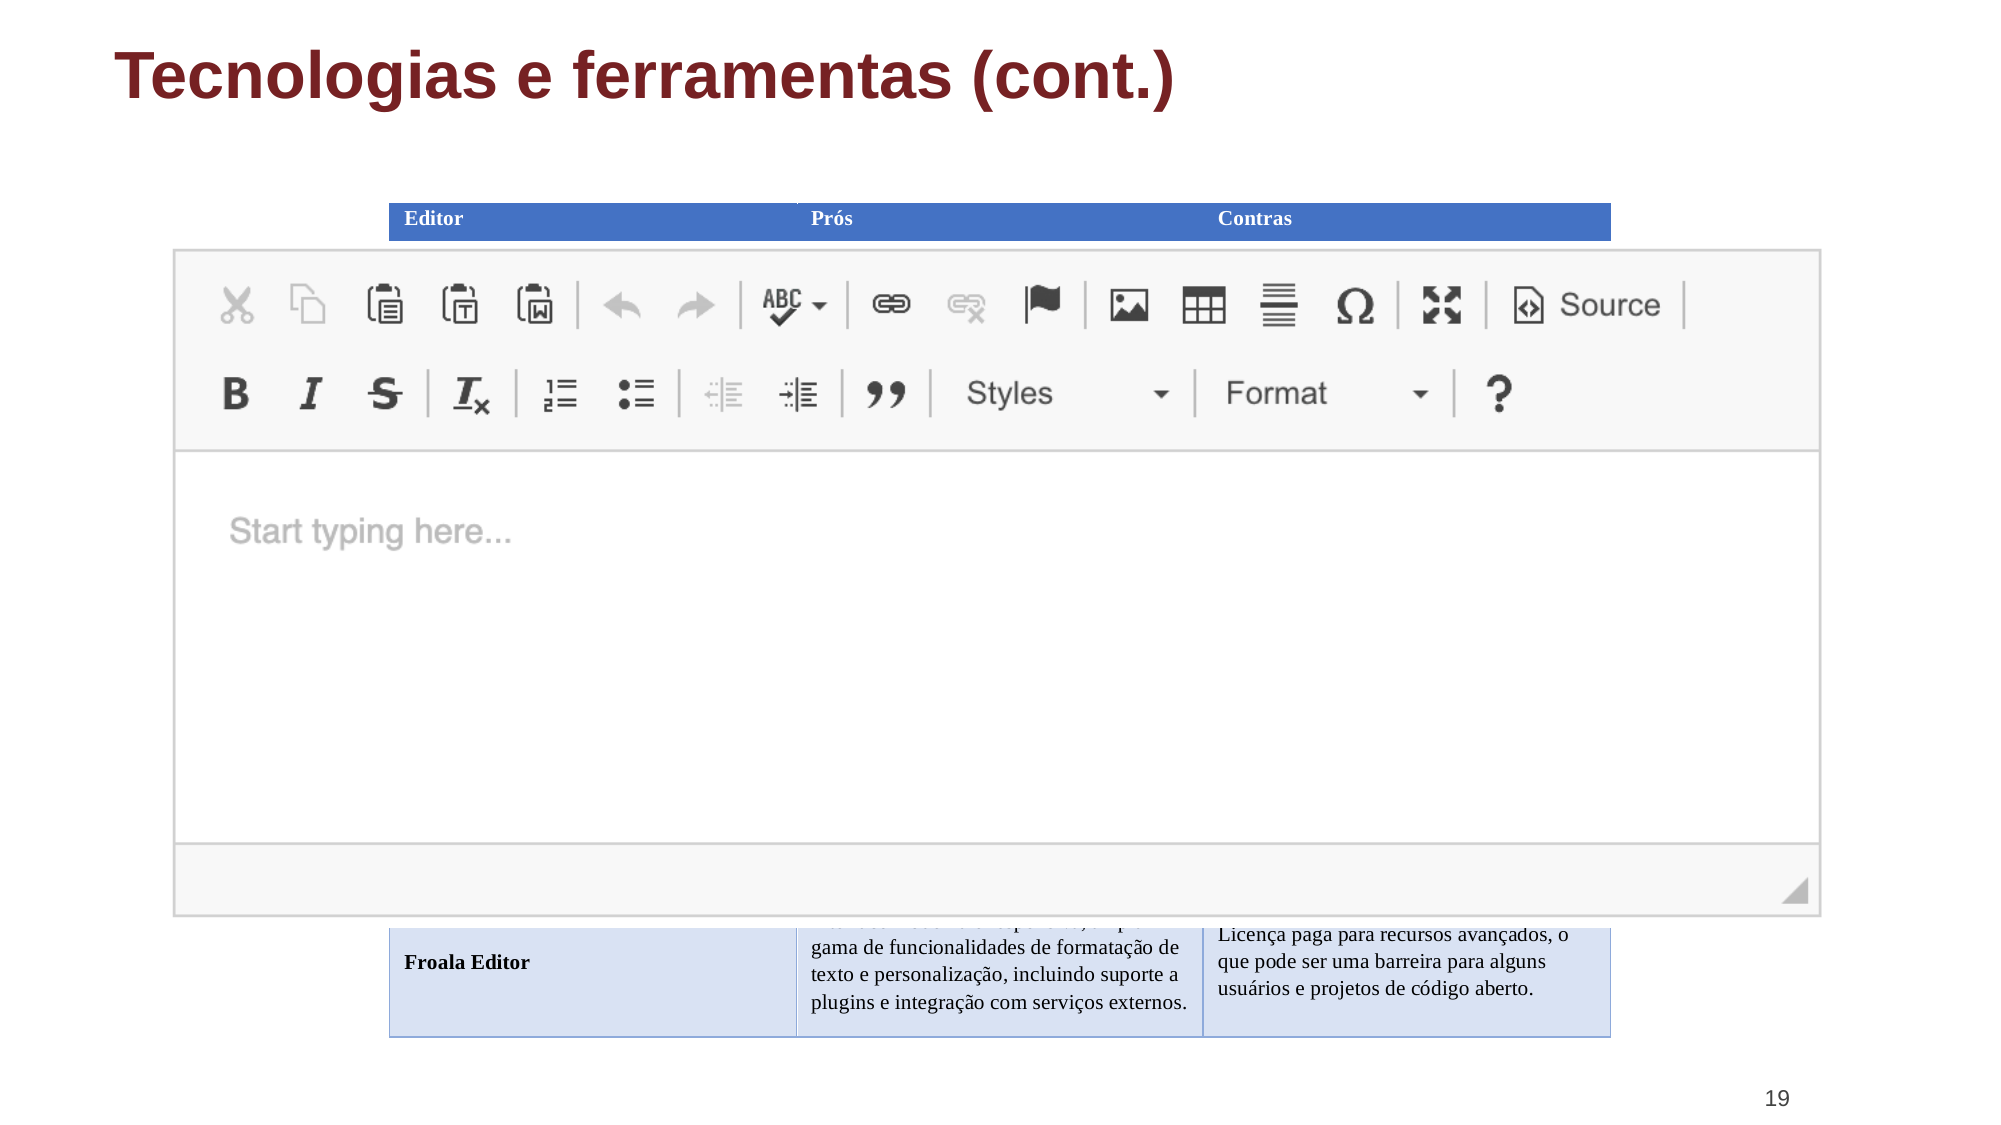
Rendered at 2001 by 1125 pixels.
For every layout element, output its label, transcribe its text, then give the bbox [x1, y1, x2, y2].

picture [165, 203, 1835, 1094]
title Tecnologias e ferramentas (cont.) [99, 1, 1901, 121]
text_box [1749, 1075, 1901, 1113]
